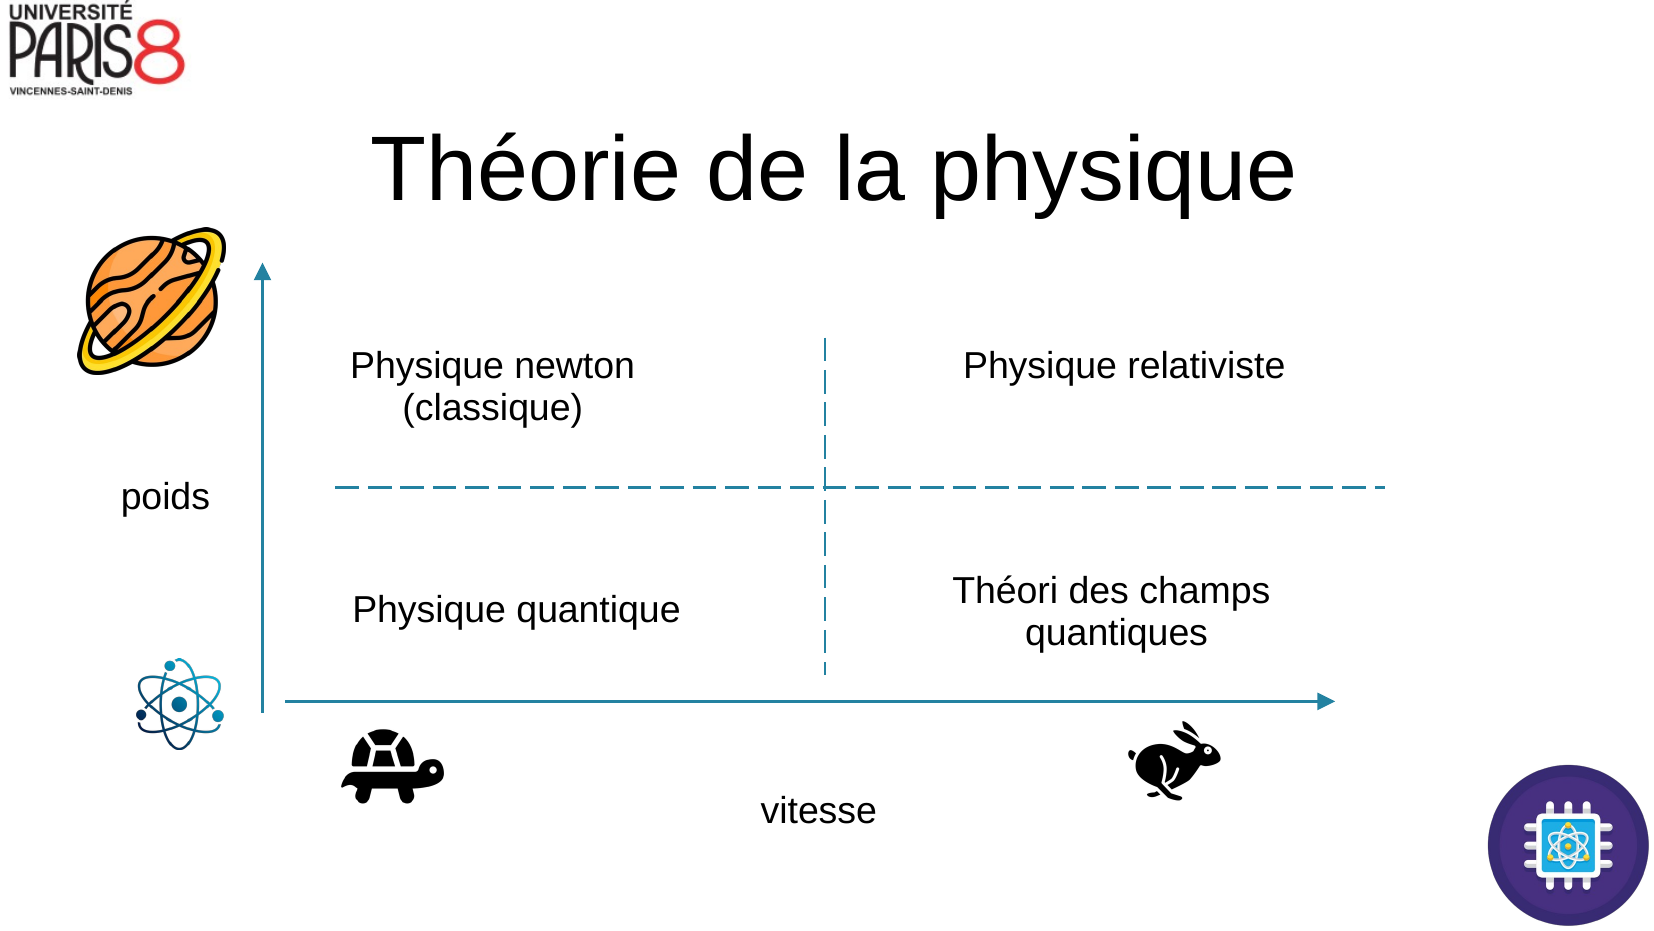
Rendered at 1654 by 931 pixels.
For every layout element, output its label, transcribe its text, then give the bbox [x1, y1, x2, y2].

text_box poids [106, 468, 226, 526]
picture [0, 0, 192, 100]
picture [184, 681, 195, 690]
picture [333, 707, 451, 825]
picture [163, 681, 174, 691]
text_box vitesse [745, 782, 893, 840]
text_box Physique newton (classique) [335, 337, 700, 437]
text_box Physique relativiste [948, 337, 1351, 395]
text_box Physique quantique [337, 580, 696, 638]
picture [1125, 712, 1223, 811]
text_box Théori des champs quantiques [937, 562, 1358, 662]
picture [185, 719, 195, 728]
picture [133, 658, 226, 751]
picture [199, 698, 206, 711]
picture [77, 227, 226, 376]
picture [1482, 759, 1654, 931]
title Théorie de la physique [122, 112, 1573, 226]
